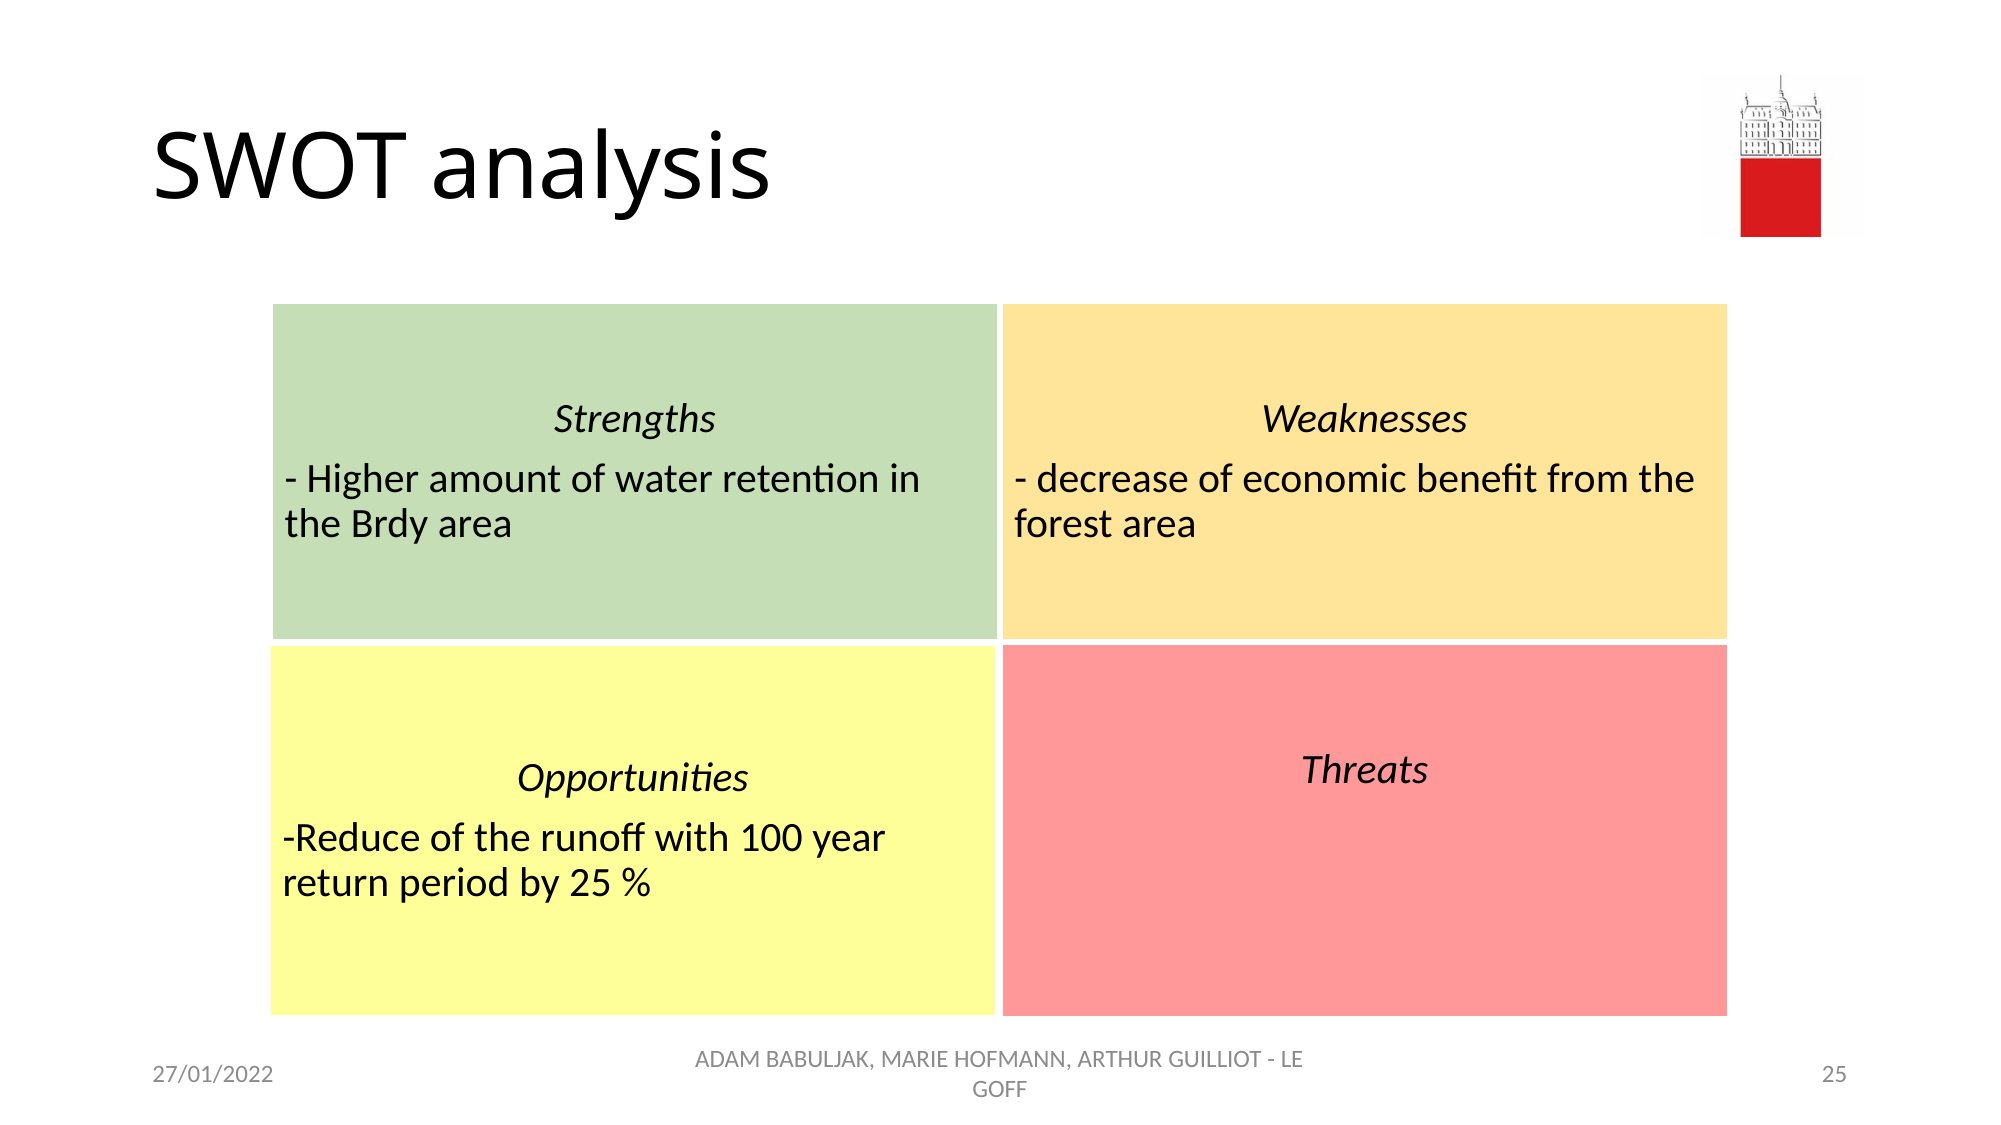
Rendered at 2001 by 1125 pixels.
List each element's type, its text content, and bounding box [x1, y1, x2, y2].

footer ADAM BABULJAK, MARIE HOFMANN, ARTHUR GUILLIOT - LE GOFF [662, 1042, 1338, 1103]
text_box Threats [1001, 643, 1728, 1017]
text_box Weaknesses - decrease of economic benefit from the forest area [1001, 303, 1728, 640]
slide_number 27/01/2022 [137, 1042, 588, 1103]
title SWOT analysis [137, 59, 1863, 278]
text_box Strengths - Higher amount of water retention in the Brdy area [272, 303, 999, 640]
slide_number 2 [1412, 1042, 1863, 1103]
text_box Opportunities -Reduce of the runoff with 100 year return period by 25 % [270, 644, 996, 1016]
